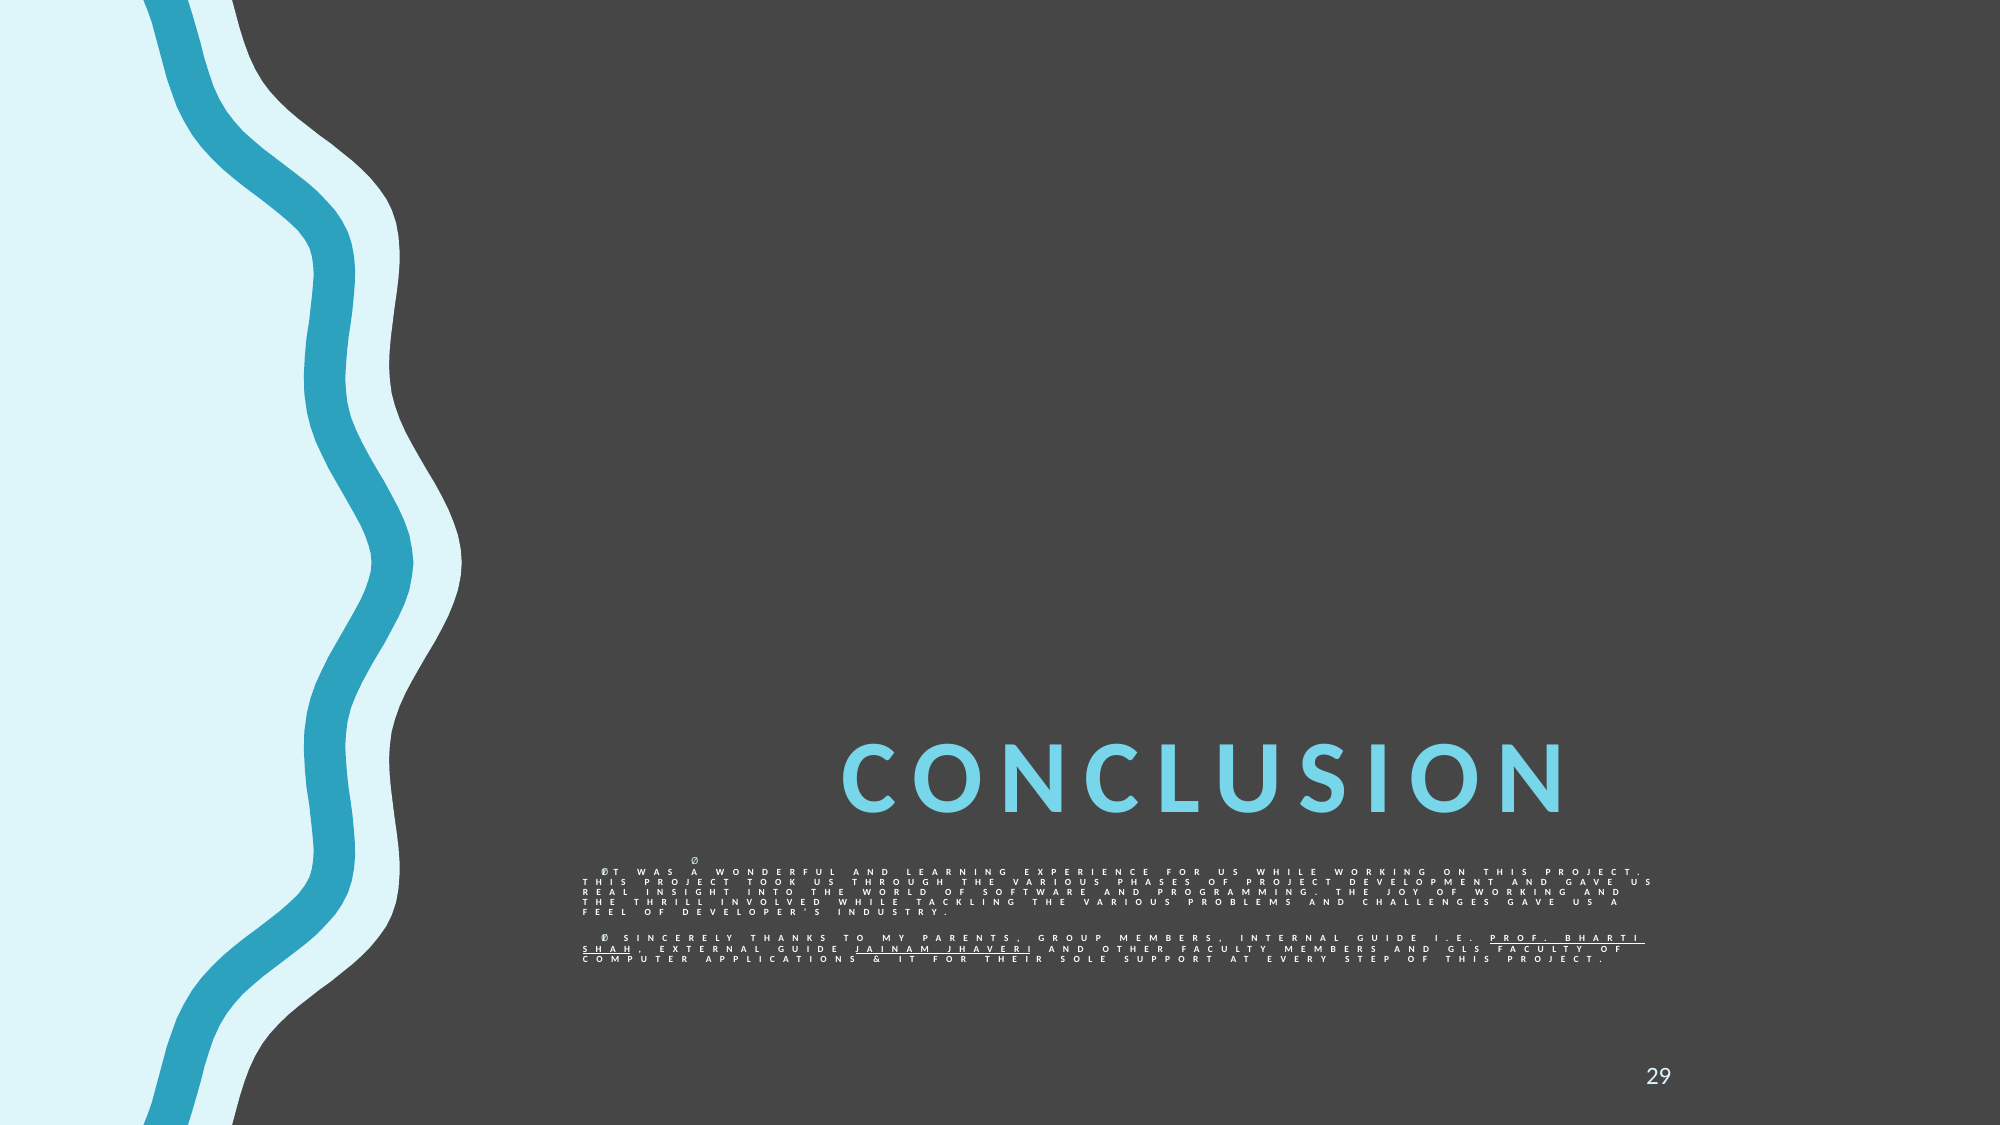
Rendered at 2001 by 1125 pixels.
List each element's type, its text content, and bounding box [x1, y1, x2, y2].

list It was a wonderful and learning experience for us while working on this project. This project took us through the various phases of project development and gave us real insight into the world of software and programming. The joy of working and the thrill involved while tackling the various problems and challenges gave us a feel of developer’s industry. I sincerely thanks to my parents, group members, internal guide i.e. Prof. Bharti shah, external guide Jainam Jhaveri and other faculty members and GLS Faculty of Computer Applications & IT for their sole support at every step of this project. [448, 258, 1959, 1125]
title Conclusion [331, 54, 2000, 207]
text_box 29 [1630, 1045, 1876, 1103]
